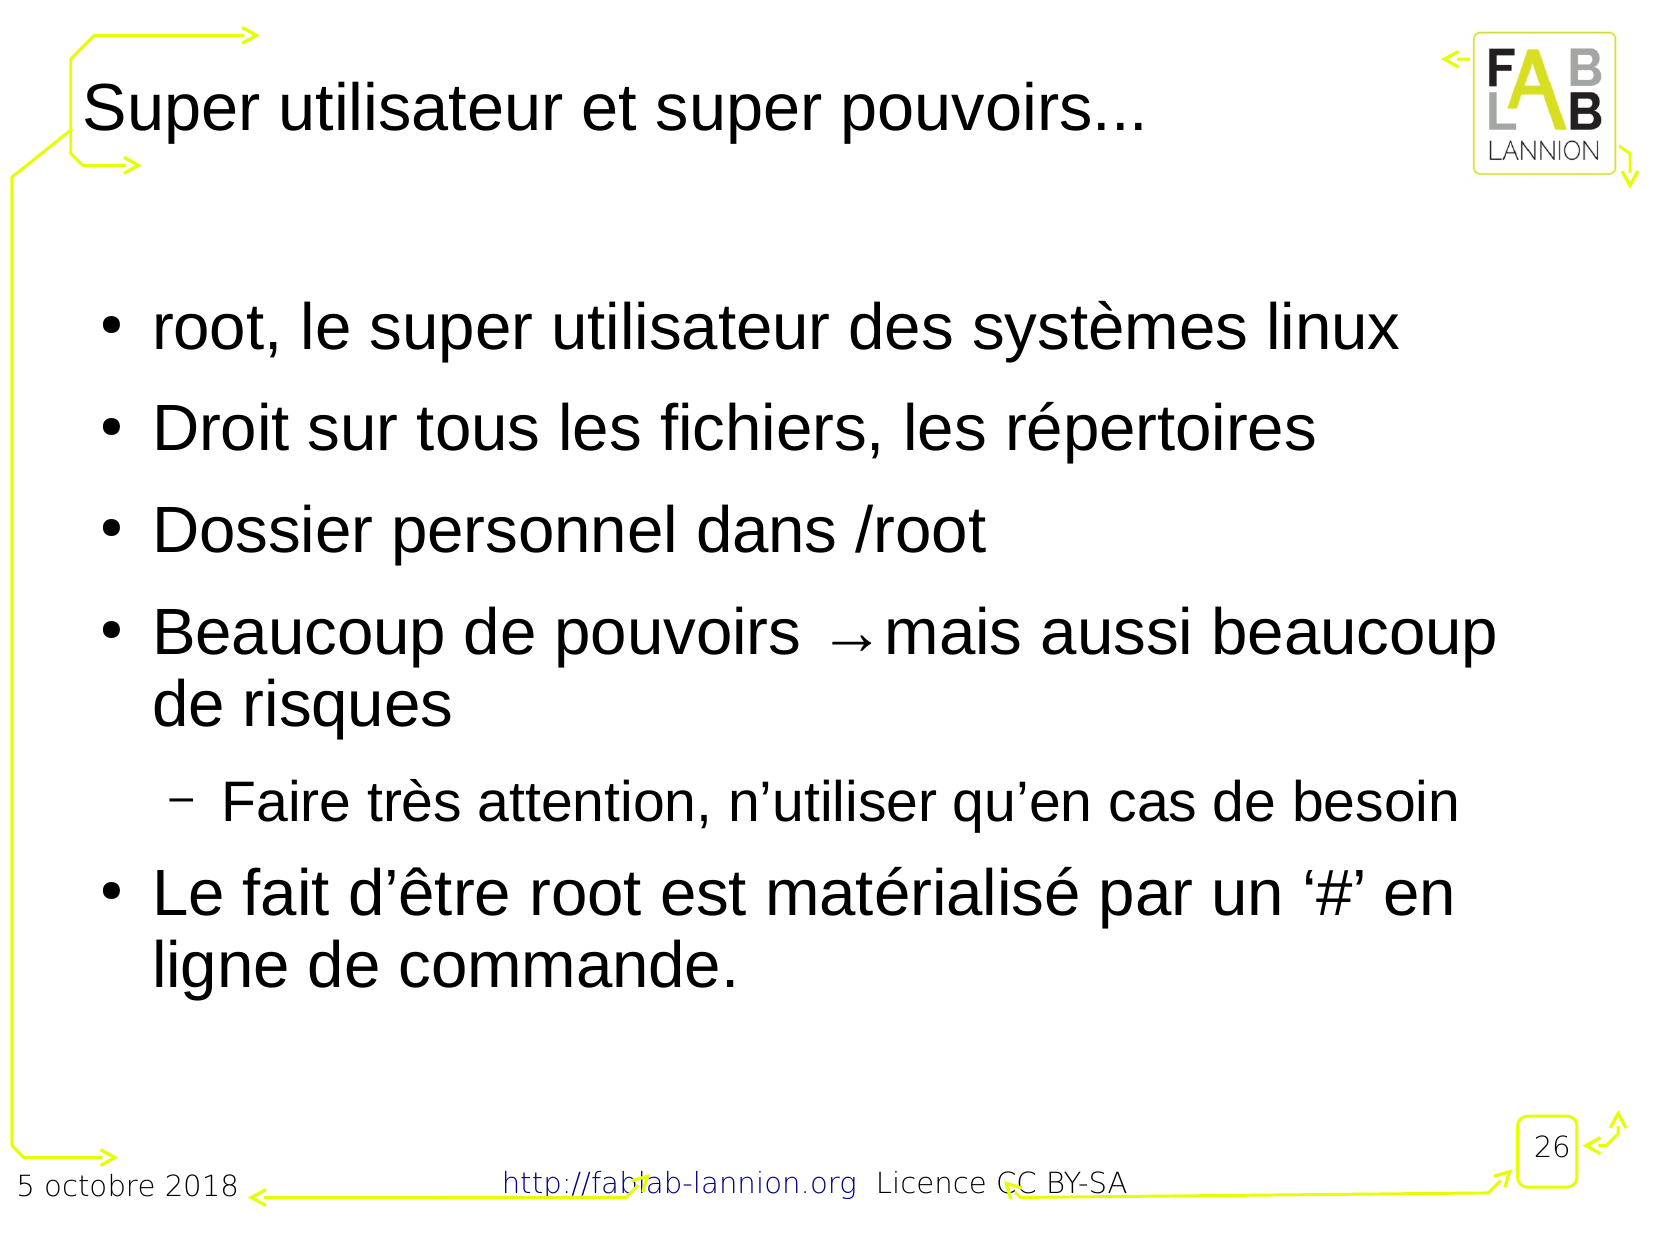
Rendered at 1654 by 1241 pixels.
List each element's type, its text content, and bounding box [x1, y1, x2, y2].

title Super utilisateur et super pouvoirs... [82, 49, 1441, 166]
picture [1470, 29, 1619, 178]
list root, le super utilisateur des systèmes linux Droit sur tous les fichiers, les répertoires Dossier personnel dans /root Beaucoup de pouvoirs →mais aussi beaucoup de risques Faire très attention, n’utiliser qu’en cas de besoin Le fait d’être root est matérialisé par un ‘#’ en ligne de commande. [82, 290, 1571, 1010]
